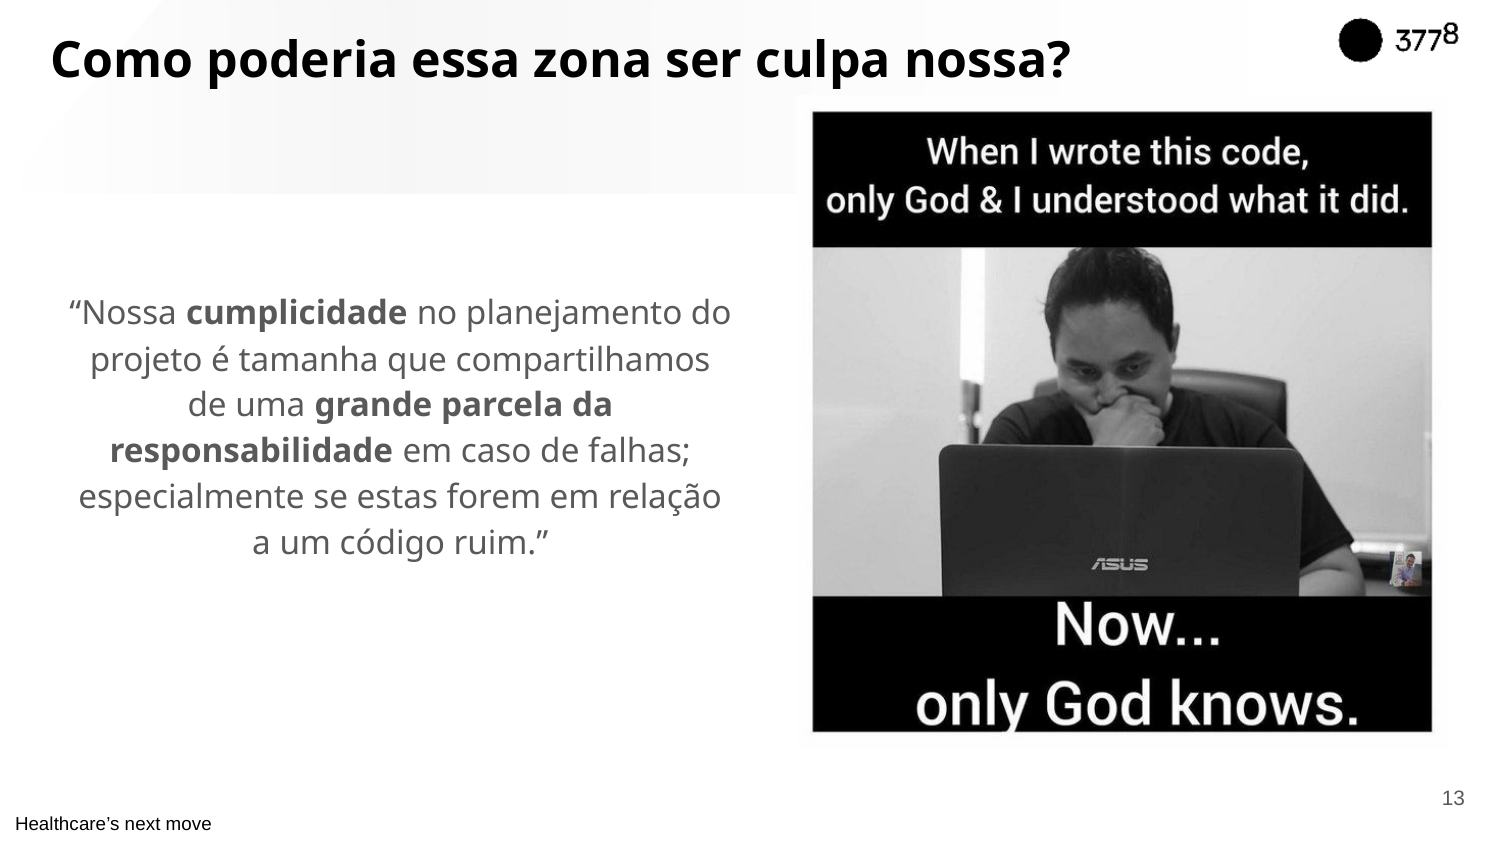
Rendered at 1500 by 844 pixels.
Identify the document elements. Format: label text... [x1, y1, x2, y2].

picture [0, 0, 1500, 749]
list “Nossa cumplicidade no planejamento do projeto é tamanha que compartilhamos de uma grande parcela da responsabilidade em caso de falhas; especialmente se estas forem em relação a um código ruim.” [51, 113, 750, 733]
slide_number <number> [1389, 764, 1480, 830]
title Como poderia essa zona ser culpa nossa? [35, 12, 1308, 107]
